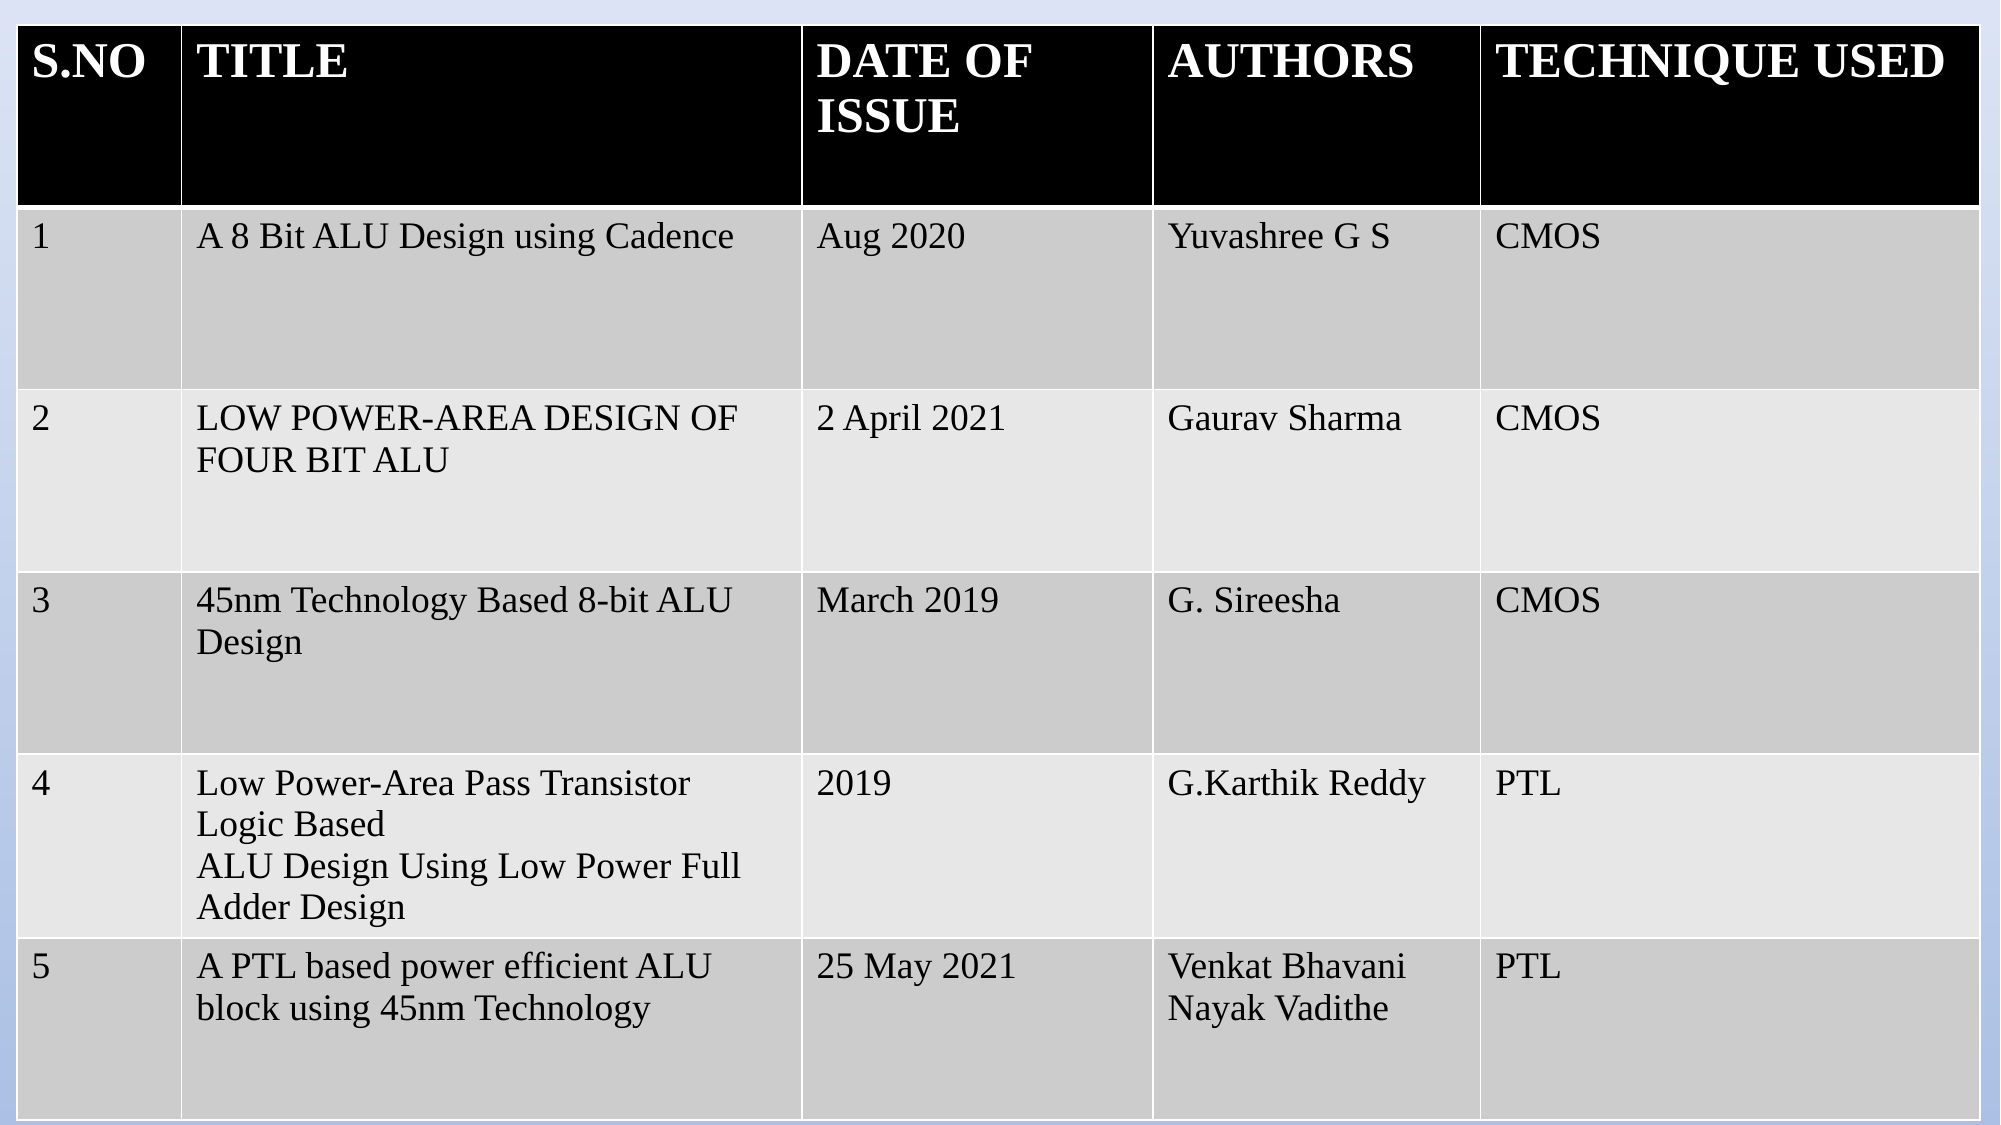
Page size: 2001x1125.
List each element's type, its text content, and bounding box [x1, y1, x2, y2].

table_cell PTL [1481, 755, 1979, 937]
table_cell Aug 2020 [803, 210, 1152, 389]
table_cell 1 [18, 210, 181, 389]
table_cell 4 [18, 755, 181, 937]
table_cell A PTL based power efficient ALU block using 45nm Technology [182, 939, 801, 1119]
table_header TECHNIQUE USED [1481, 26, 1979, 205]
table_header AUTHORS [1154, 26, 1480, 205]
table_cell 2 [18, 390, 181, 571]
table_cell CMOS [1481, 573, 1979, 753]
table_cell G. Sireesha [1154, 573, 1480, 753]
table_header S.NO [18, 26, 181, 205]
table_cell 45nm Technology Based 8-bit ALU Design [182, 573, 801, 753]
table_cell Gaurav Sharma [1154, 390, 1480, 571]
table_cell 3 [18, 573, 181, 753]
table_cell Low Power-Area Pass Transistor Logic Based ALU Design Using Low Power Full Adder Design [182, 755, 801, 937]
table_header DATE OF ISSUE [803, 26, 1152, 205]
table_cell G.Karthik Reddy [1154, 755, 1480, 937]
table_cell Yuvashree G S [1154, 210, 1480, 389]
table_cell A 8 Bit ALU Design using Cadence [182, 210, 801, 389]
table_cell 2019 [803, 755, 1152, 937]
table_header TITLE [182, 26, 801, 205]
table_cell 25 May 2021 [803, 939, 1152, 1119]
table_cell March 2019 [803, 573, 1152, 753]
table_cell CMOS [1481, 210, 1979, 389]
table_cell PTL [1481, 939, 1979, 1119]
table_cell 5 [18, 939, 181, 1119]
table_cell LOW POWER-AREA DESIGN OF FOUR BIT ALU [182, 390, 801, 571]
table_cell CMOS [1481, 390, 1979, 571]
table_cell Venkat Bhavani Nayak Vadithe [1154, 939, 1480, 1119]
table_cell 2 April 2021 [803, 390, 1152, 571]
